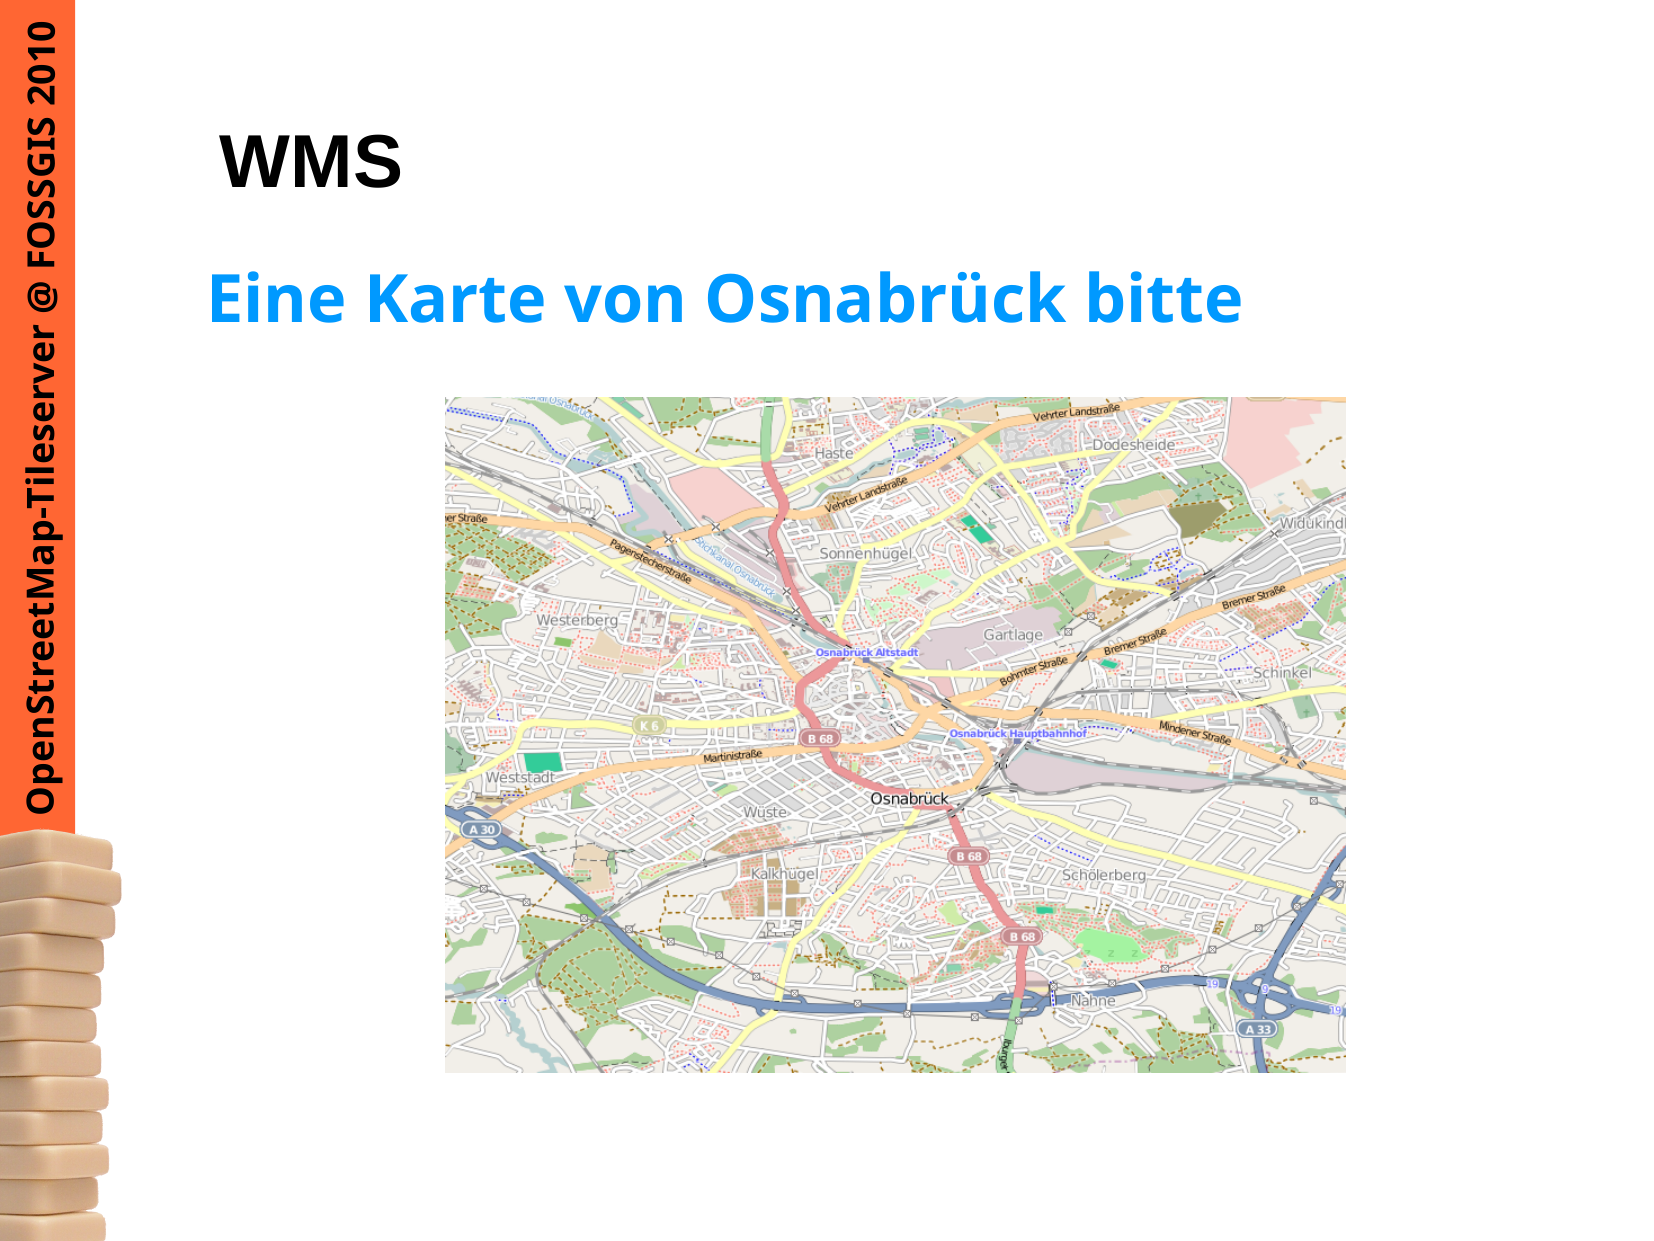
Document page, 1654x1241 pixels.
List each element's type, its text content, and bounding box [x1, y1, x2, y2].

picture [445, 397, 1346, 1073]
text_box Eine Karte von Osnabrück bitte [191, 243, 1578, 447]
text_box WMS [205, 112, 1501, 212]
picture [0, 816, 133, 1241]
